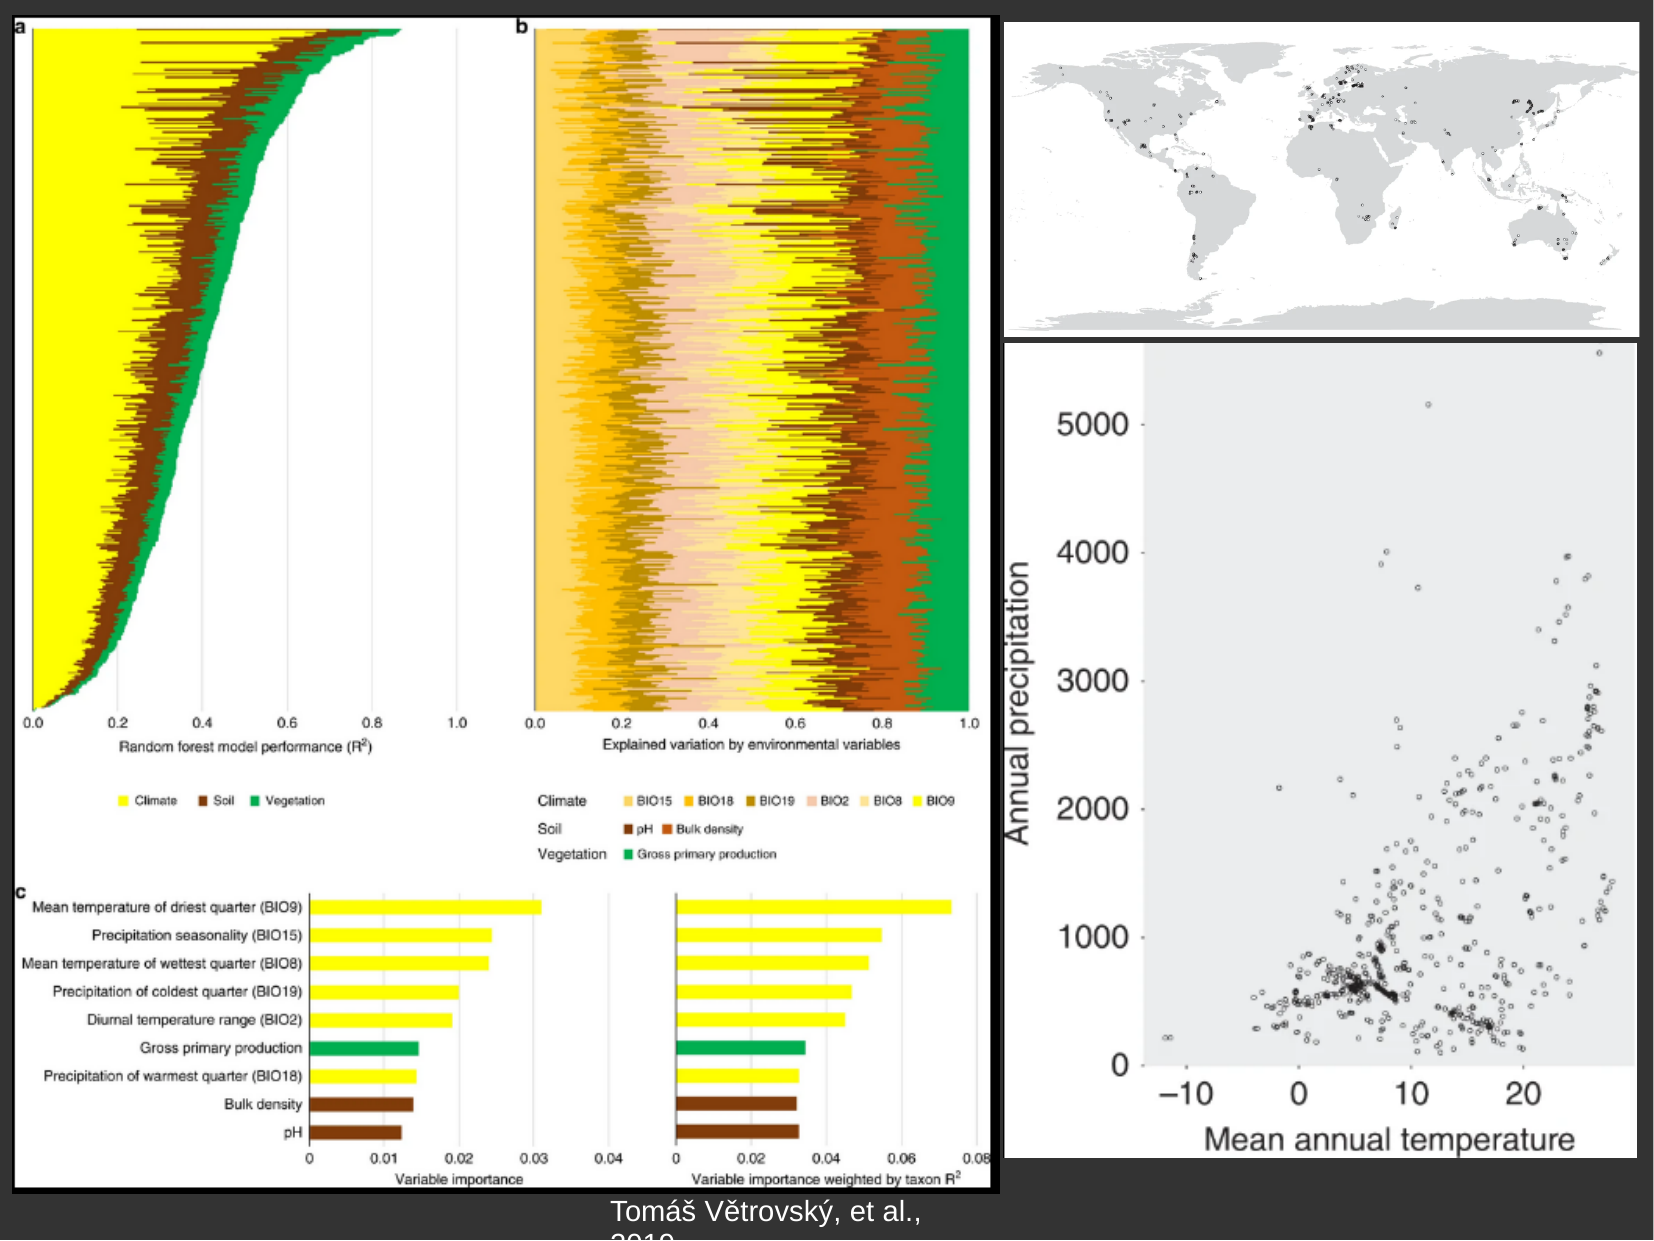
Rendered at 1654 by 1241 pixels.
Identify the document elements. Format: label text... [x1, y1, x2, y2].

picture [12, 15, 1000, 1194]
text_box Tomáš Větrovský, et al., 2019 [595, 1187, 1007, 1241]
picture [1004, 22, 1640, 337]
picture [1003, 343, 1637, 1159]
